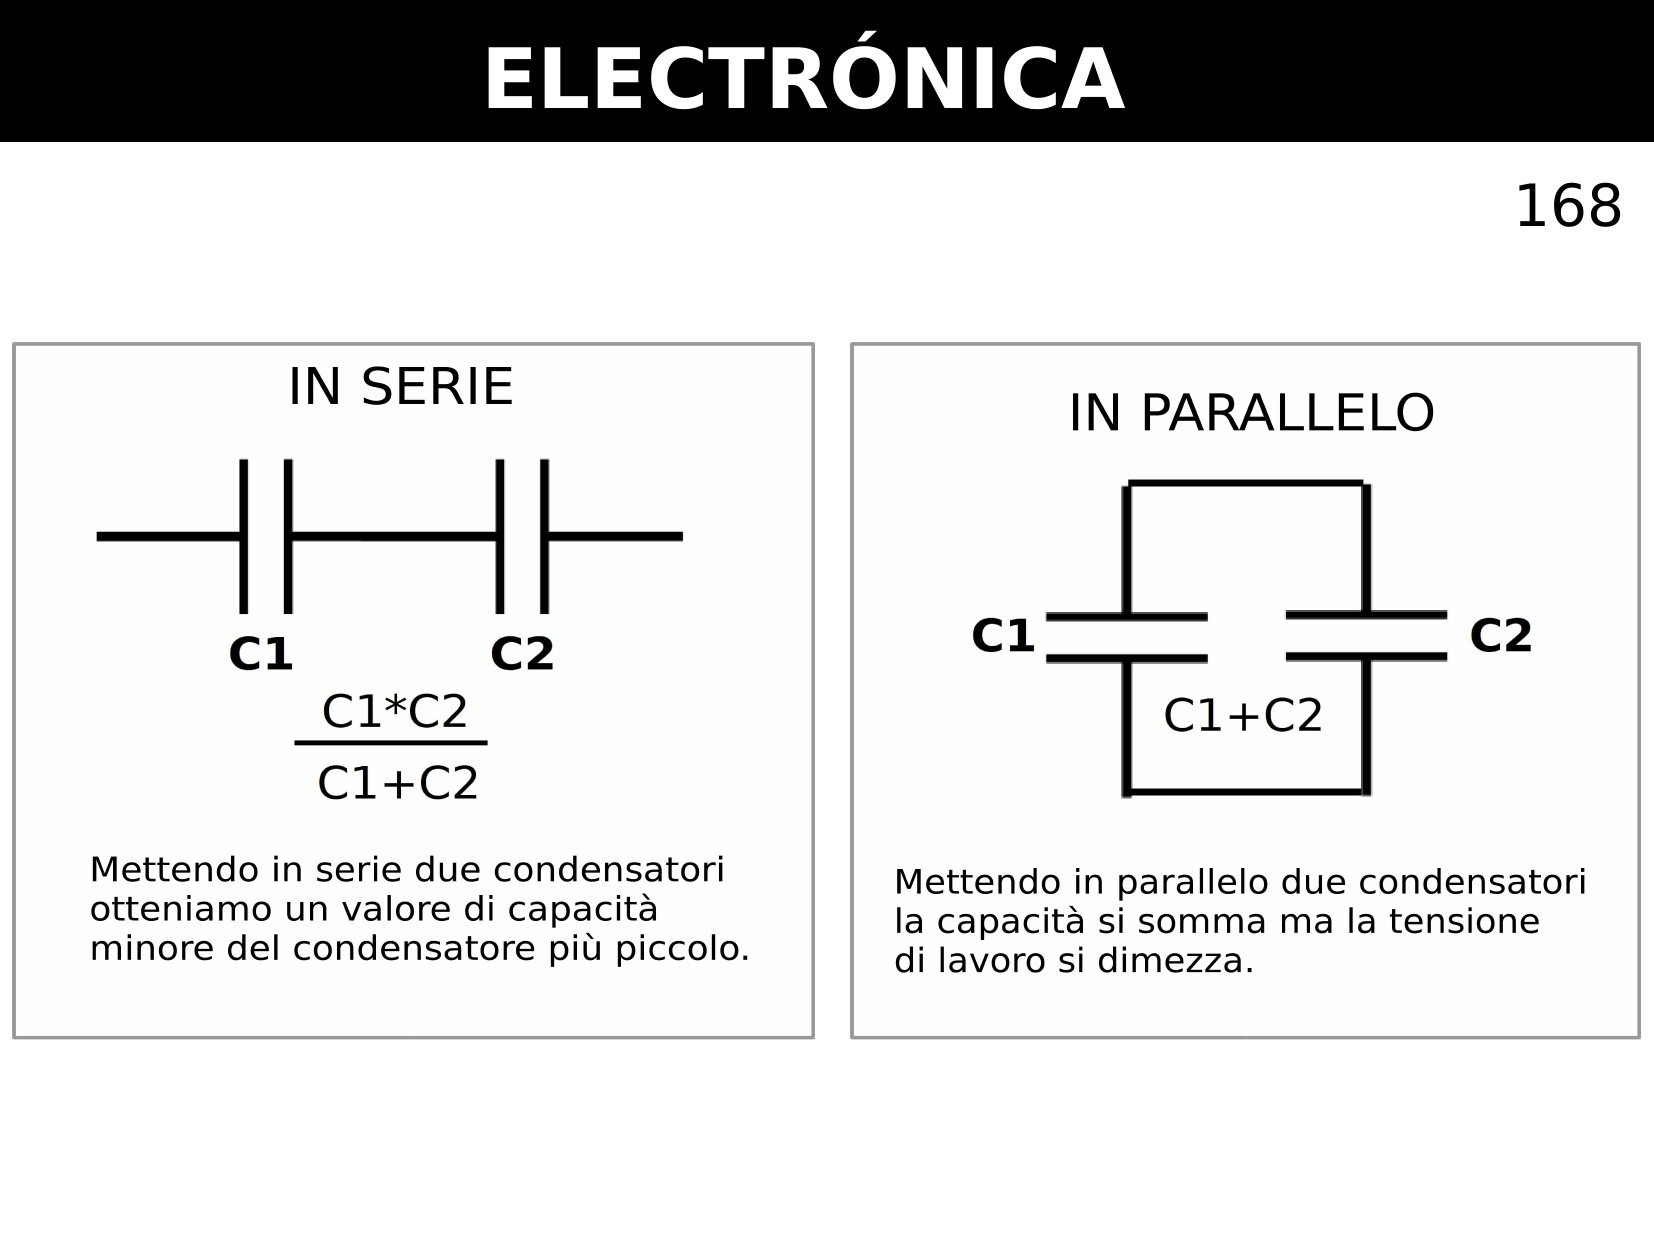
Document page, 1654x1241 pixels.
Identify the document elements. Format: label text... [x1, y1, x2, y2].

picture [850, 342, 1641, 1040]
text_box 168 [1498, 165, 1640, 249]
text_box [0, 0, 1654, 142]
picture [12, 342, 815, 1040]
text_box ELECTRÓNICA [466, 23, 1269, 136]
